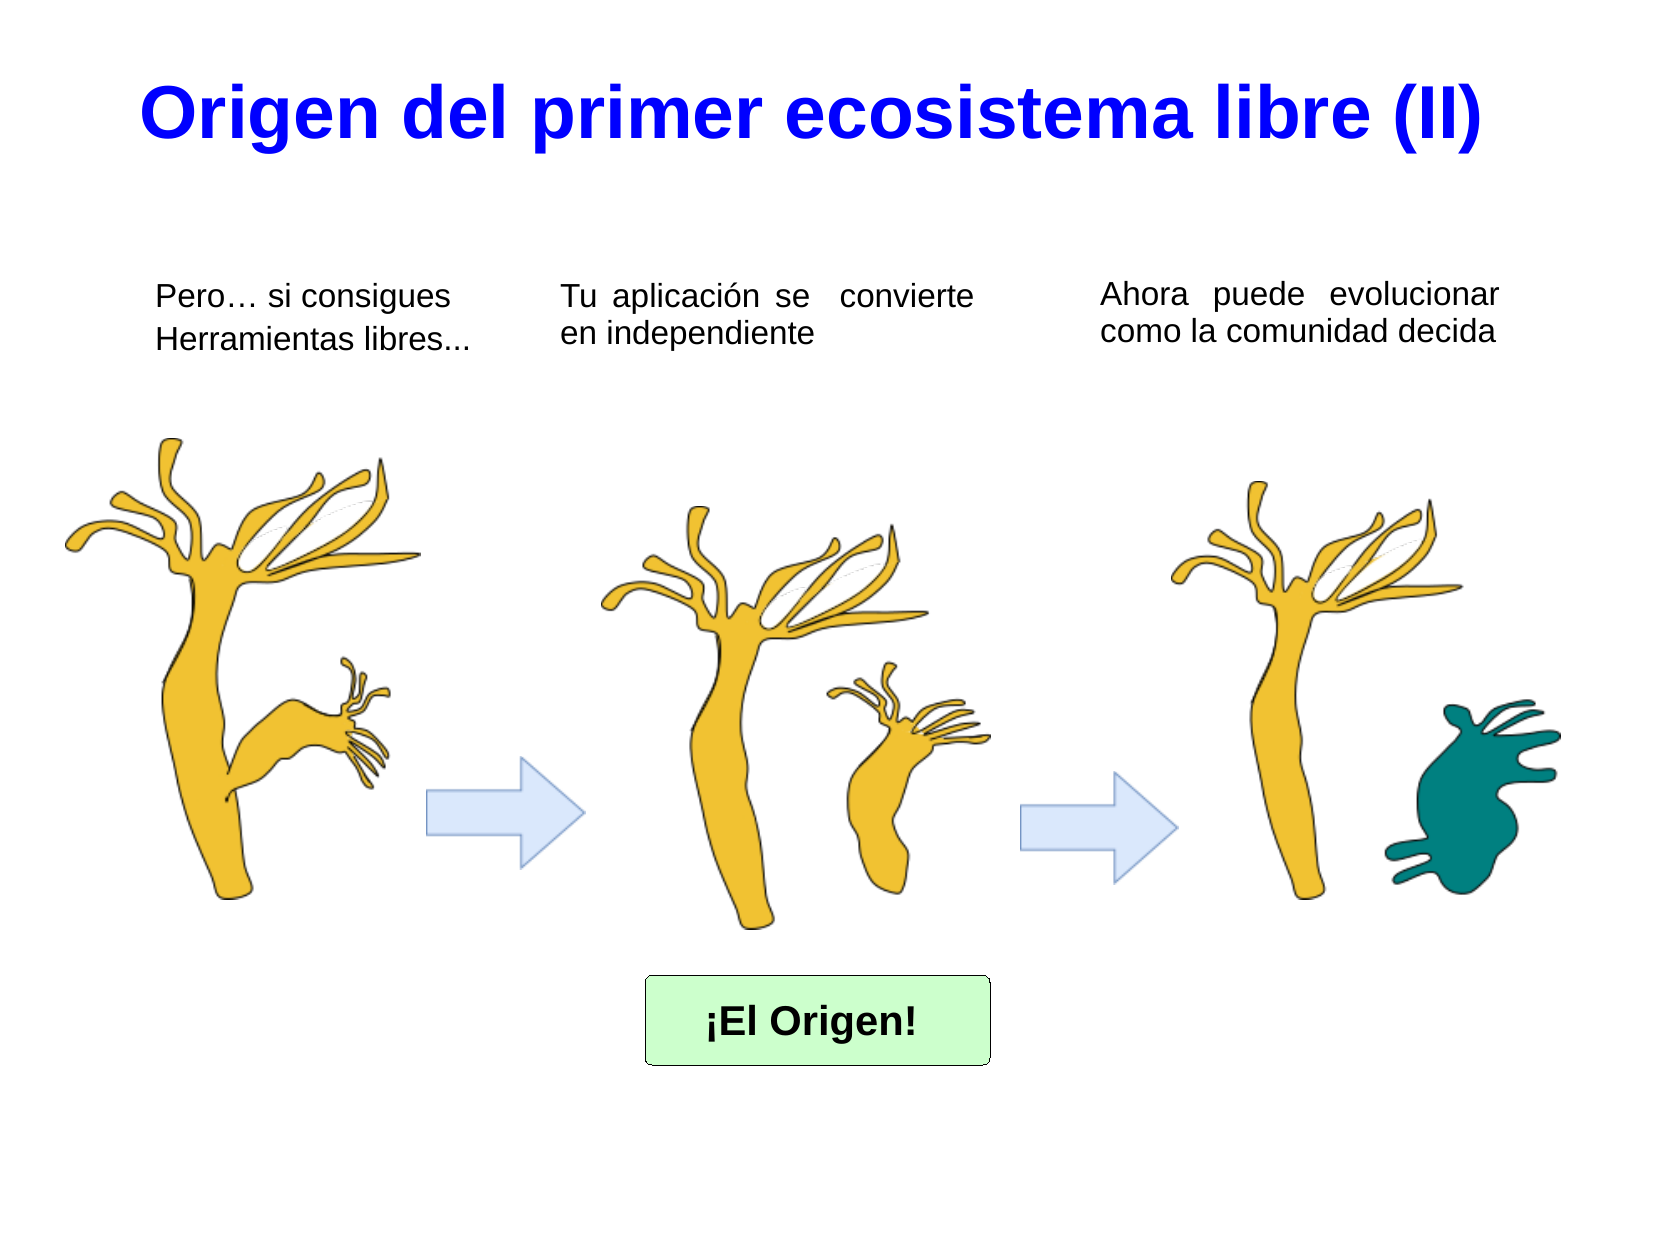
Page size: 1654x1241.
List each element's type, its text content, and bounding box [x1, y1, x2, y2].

text_box ¡El Origen! [690, 990, 961, 1066]
text_box Pero… si consigues Herramientas libres... [105, 270, 526, 384]
text_box Ahora puede evolucionar como la comunidad decida [1050, 268, 1516, 376]
text_box [645, 975, 991, 1066]
text_box Tu aplicación se convierte en independiente [510, 270, 991, 376]
picture [65, 438, 421, 901]
picture [1020, 481, 1561, 901]
picture [426, 756, 586, 871]
picture [601, 506, 991, 931]
text_box Origen del primer ecosistema libre (II) [64, 60, 1561, 166]
